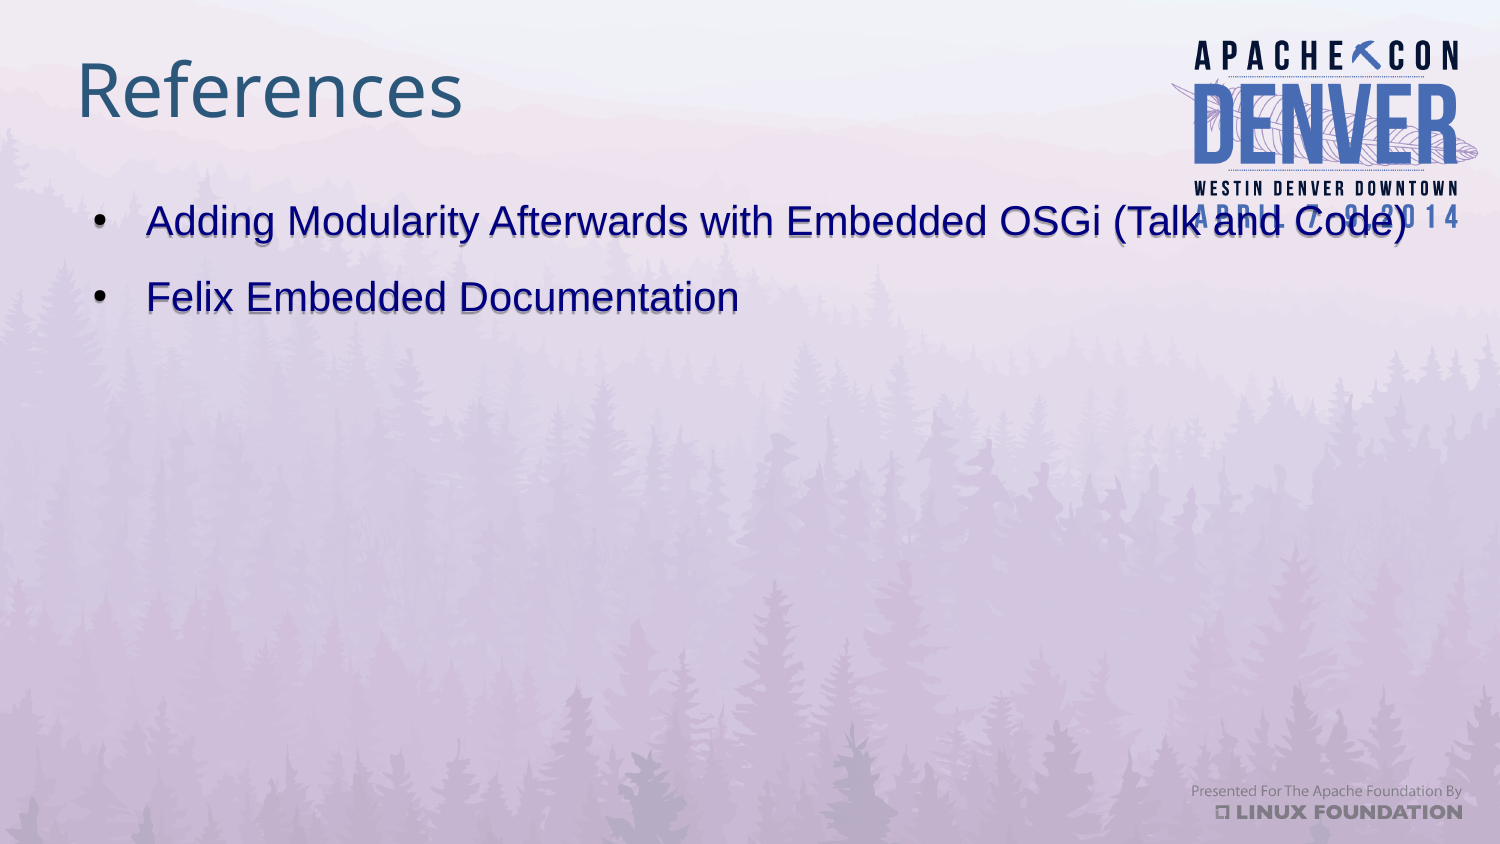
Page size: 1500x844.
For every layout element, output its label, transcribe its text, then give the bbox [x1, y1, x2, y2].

picture [0, 0, 1500, 844]
list Adding Modularity Afterwards with Embedded OSGi (Talk and Code) Felix Embedded Documentation [75, 197, 1425, 755]
text_box References [60, 35, 1111, 136]
